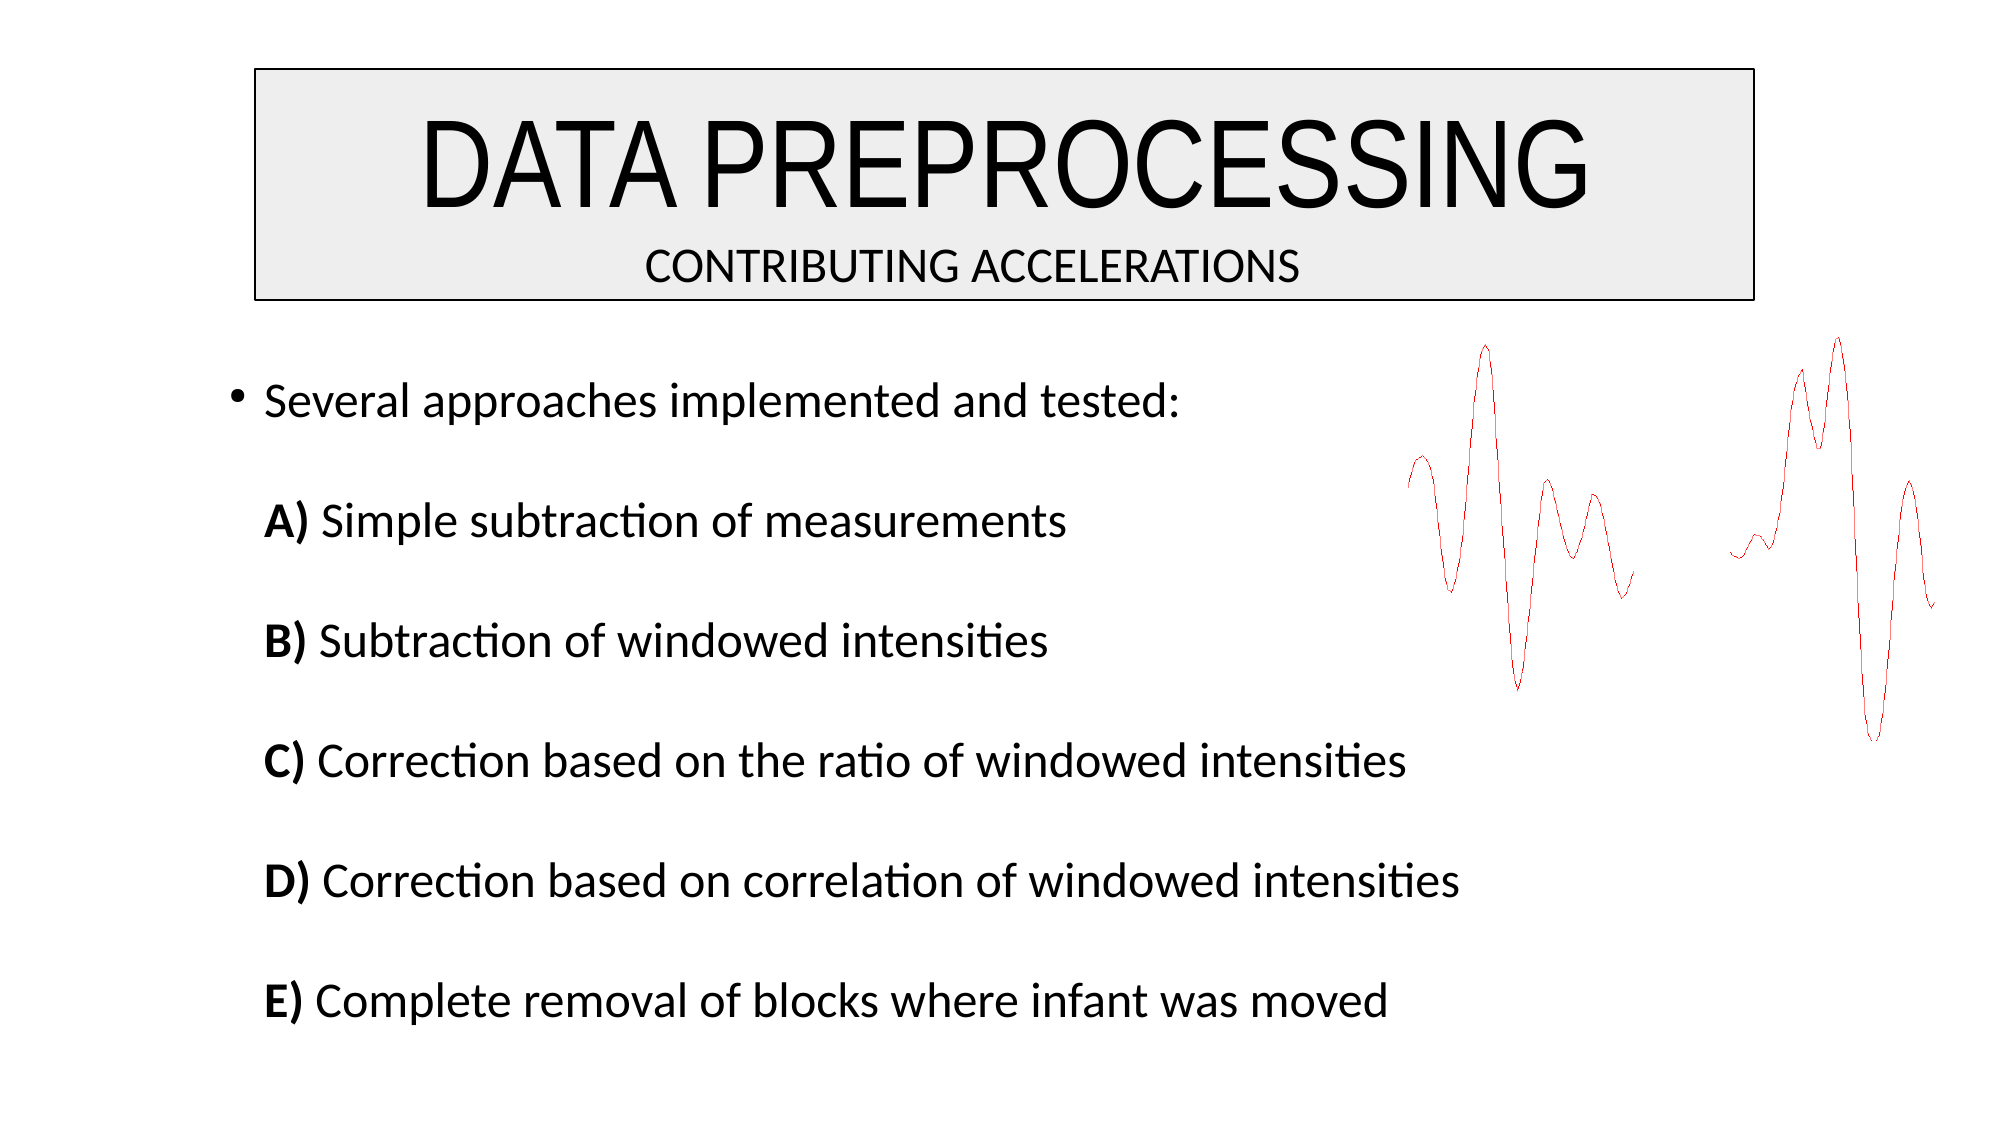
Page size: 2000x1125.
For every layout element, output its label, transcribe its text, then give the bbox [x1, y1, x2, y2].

text_box Several approaches implemented and tested: A) Simple subtraction of measurements B) Subtraction of windowed intensities C) Correction based on the ratio of windowed intensities D) Correction based on correlation of windowed intensities E) Complete removal of blocks where infant was moved [0, 360, 1846, 990]
text_box DATA PREPROCESSING CONTRIBUTING ACCELERATIONS [254, 69, 1755, 300]
picture [1380, 329, 1951, 746]
